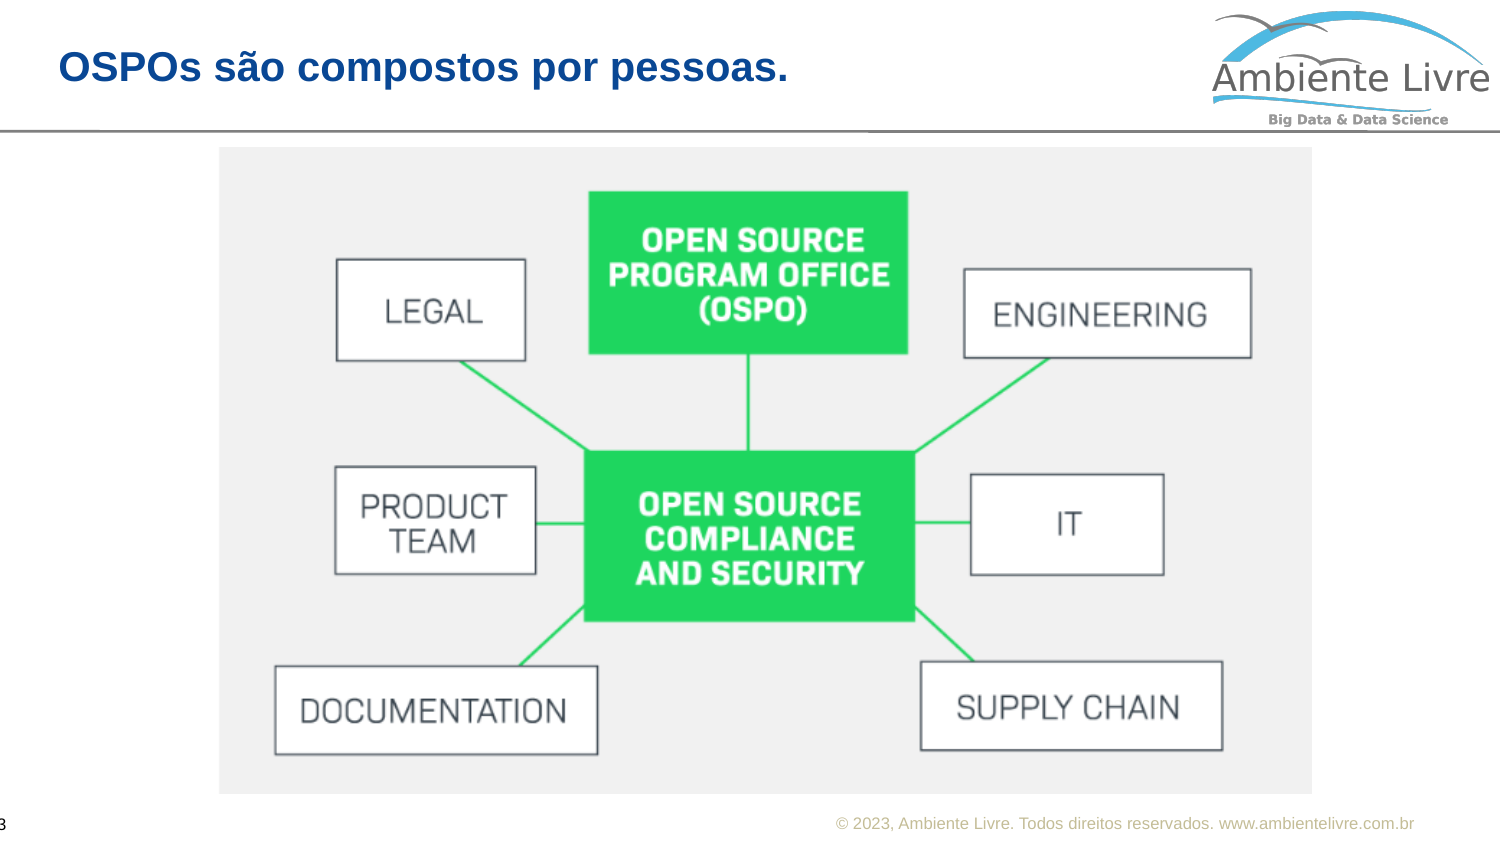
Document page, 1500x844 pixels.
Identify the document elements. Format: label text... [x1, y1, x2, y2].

title OSPOs são compostos por pessoas. [43, 8, 1127, 129]
picture [1212, 11, 1489, 127]
picture [187, 147, 1313, 794]
